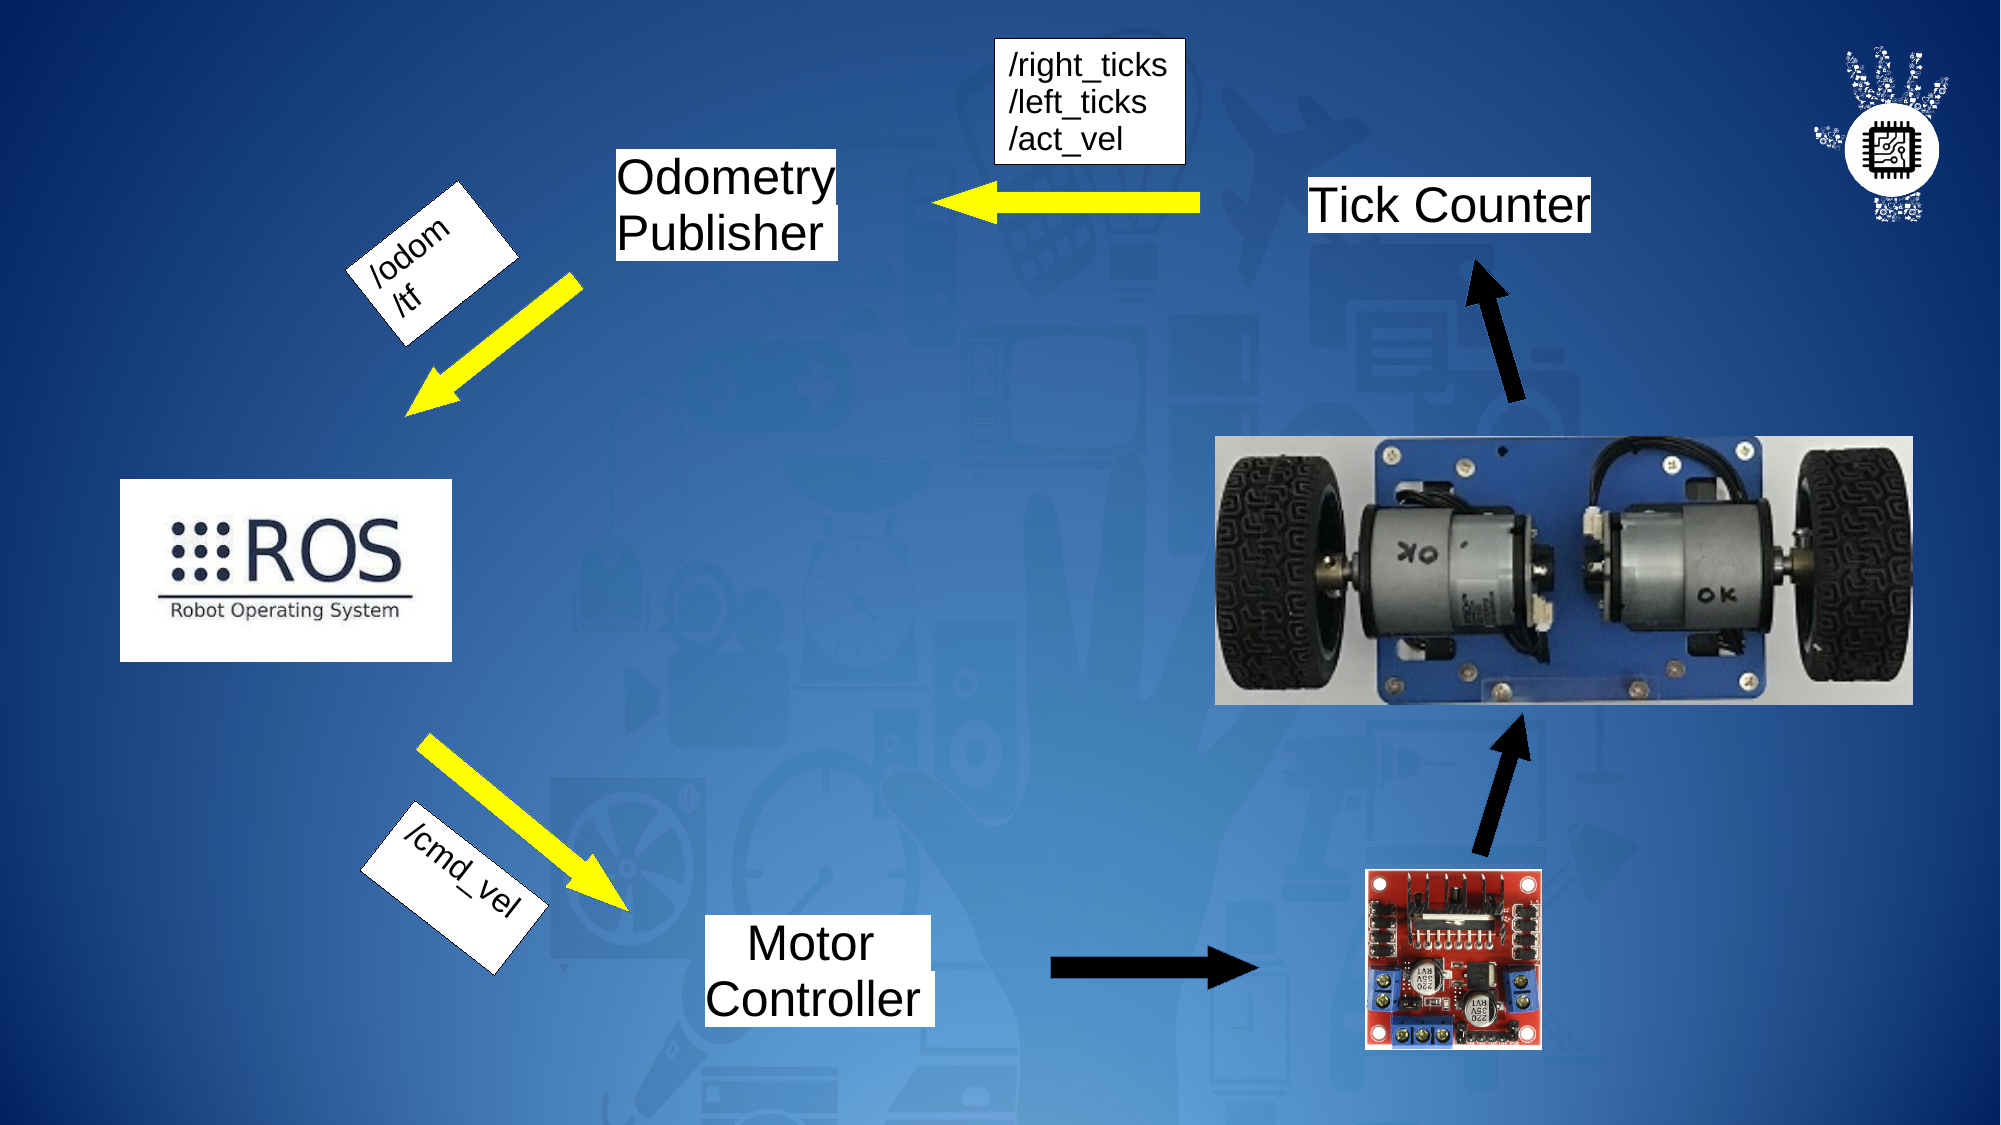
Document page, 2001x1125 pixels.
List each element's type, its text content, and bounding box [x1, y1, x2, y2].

text_box Motor Controller [690, 908, 951, 1036]
text_box [403, 271, 585, 418]
text_box [1050, 945, 1261, 991]
text_box [930, 179, 1201, 226]
text_box [415, 731, 631, 913]
text_box [1470, 711, 1532, 858]
text_box [1464, 257, 1527, 404]
text_box /odom /tf [345, 179, 520, 347]
text_box /right_ticks /left_ticks /act_vel [994, 38, 1186, 165]
text_box Odometry Publisher [601, 142, 854, 269]
picture [0, 0, 2001, 1125]
text_box /cmd_vel [360, 800, 549, 976]
text_box Tick Counter [1293, 170, 1607, 241]
